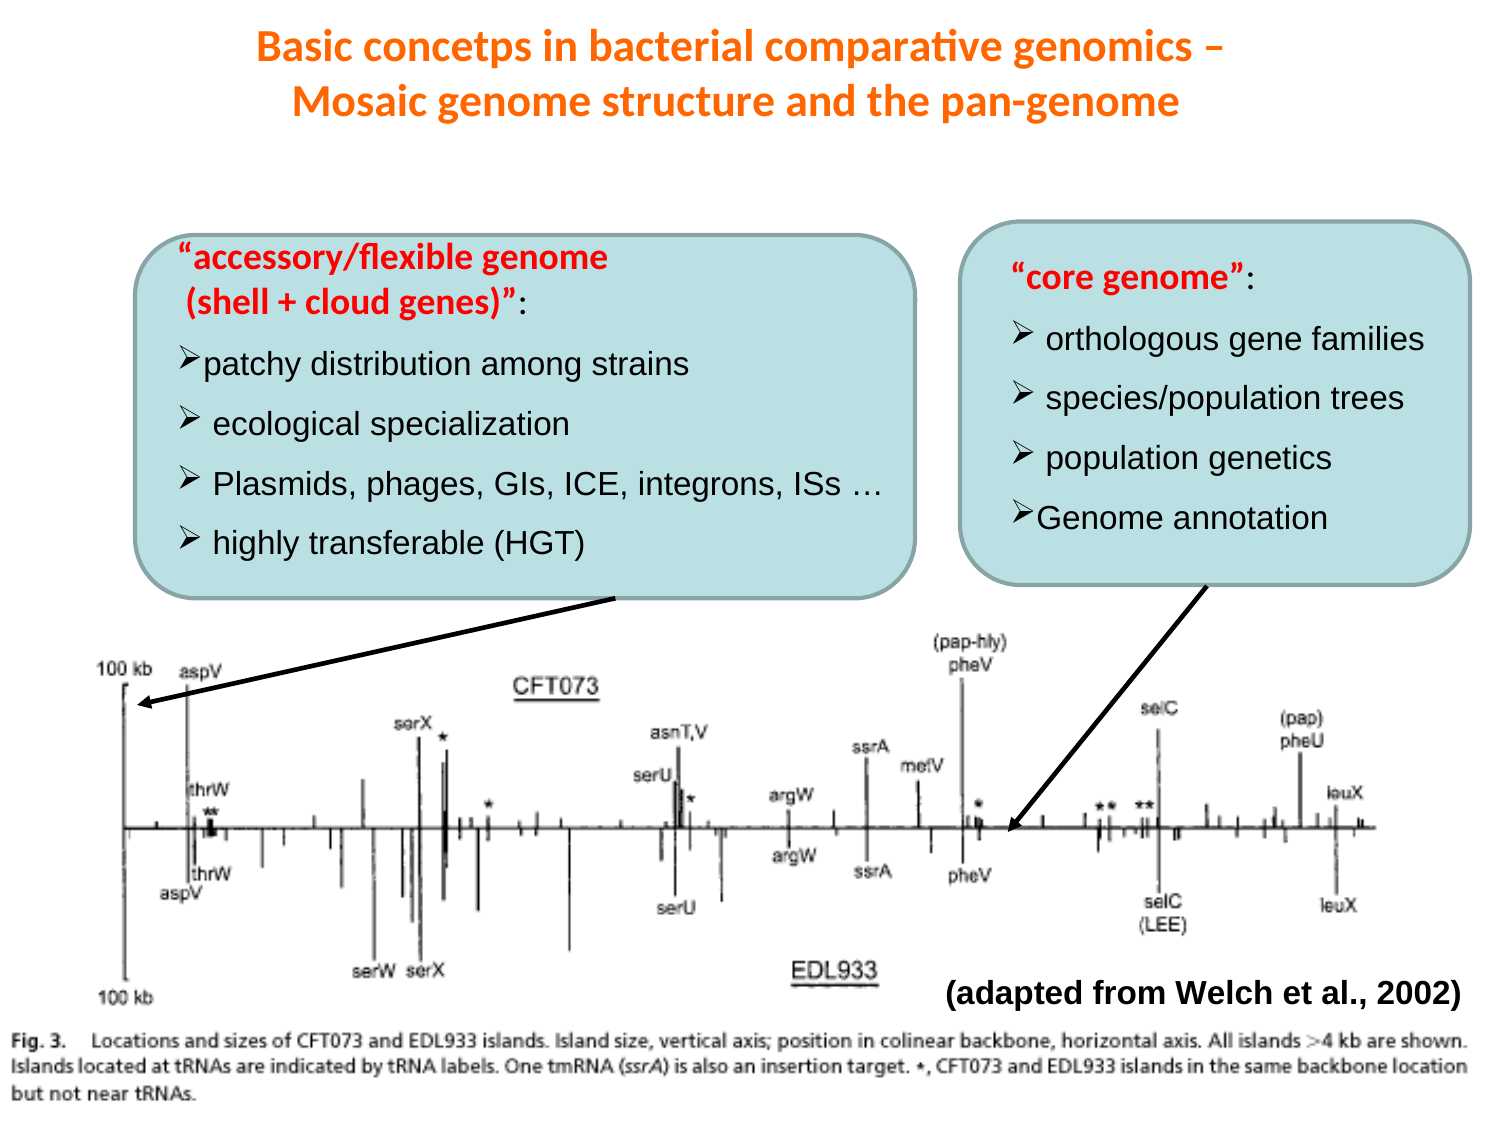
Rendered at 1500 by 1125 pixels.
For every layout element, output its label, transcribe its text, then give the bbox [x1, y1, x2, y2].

text_box (adapted from Welch et al., 2002) [930, 964, 1478, 1020]
text_box “core genome”: orthologous gene families species/population trees population genetics Genome annotation [995, 221, 1441, 544]
text_box “accessory/flexible genome (shell + cloud genes)”: patchy distribution among strains ecological specialization Plasmids, phages, GIs, ICE, integrons, ISs … highly transferable (HGT) [162, 224, 916, 570]
text_box [960, 227, 1471, 586]
text_box Basic concetps in bacterial comparative genomics – Mosaic genome structure and the pan-genome [17, 7, 1465, 133]
picture [0, 619, 1489, 1118]
text_box [135, 245, 906, 599]
